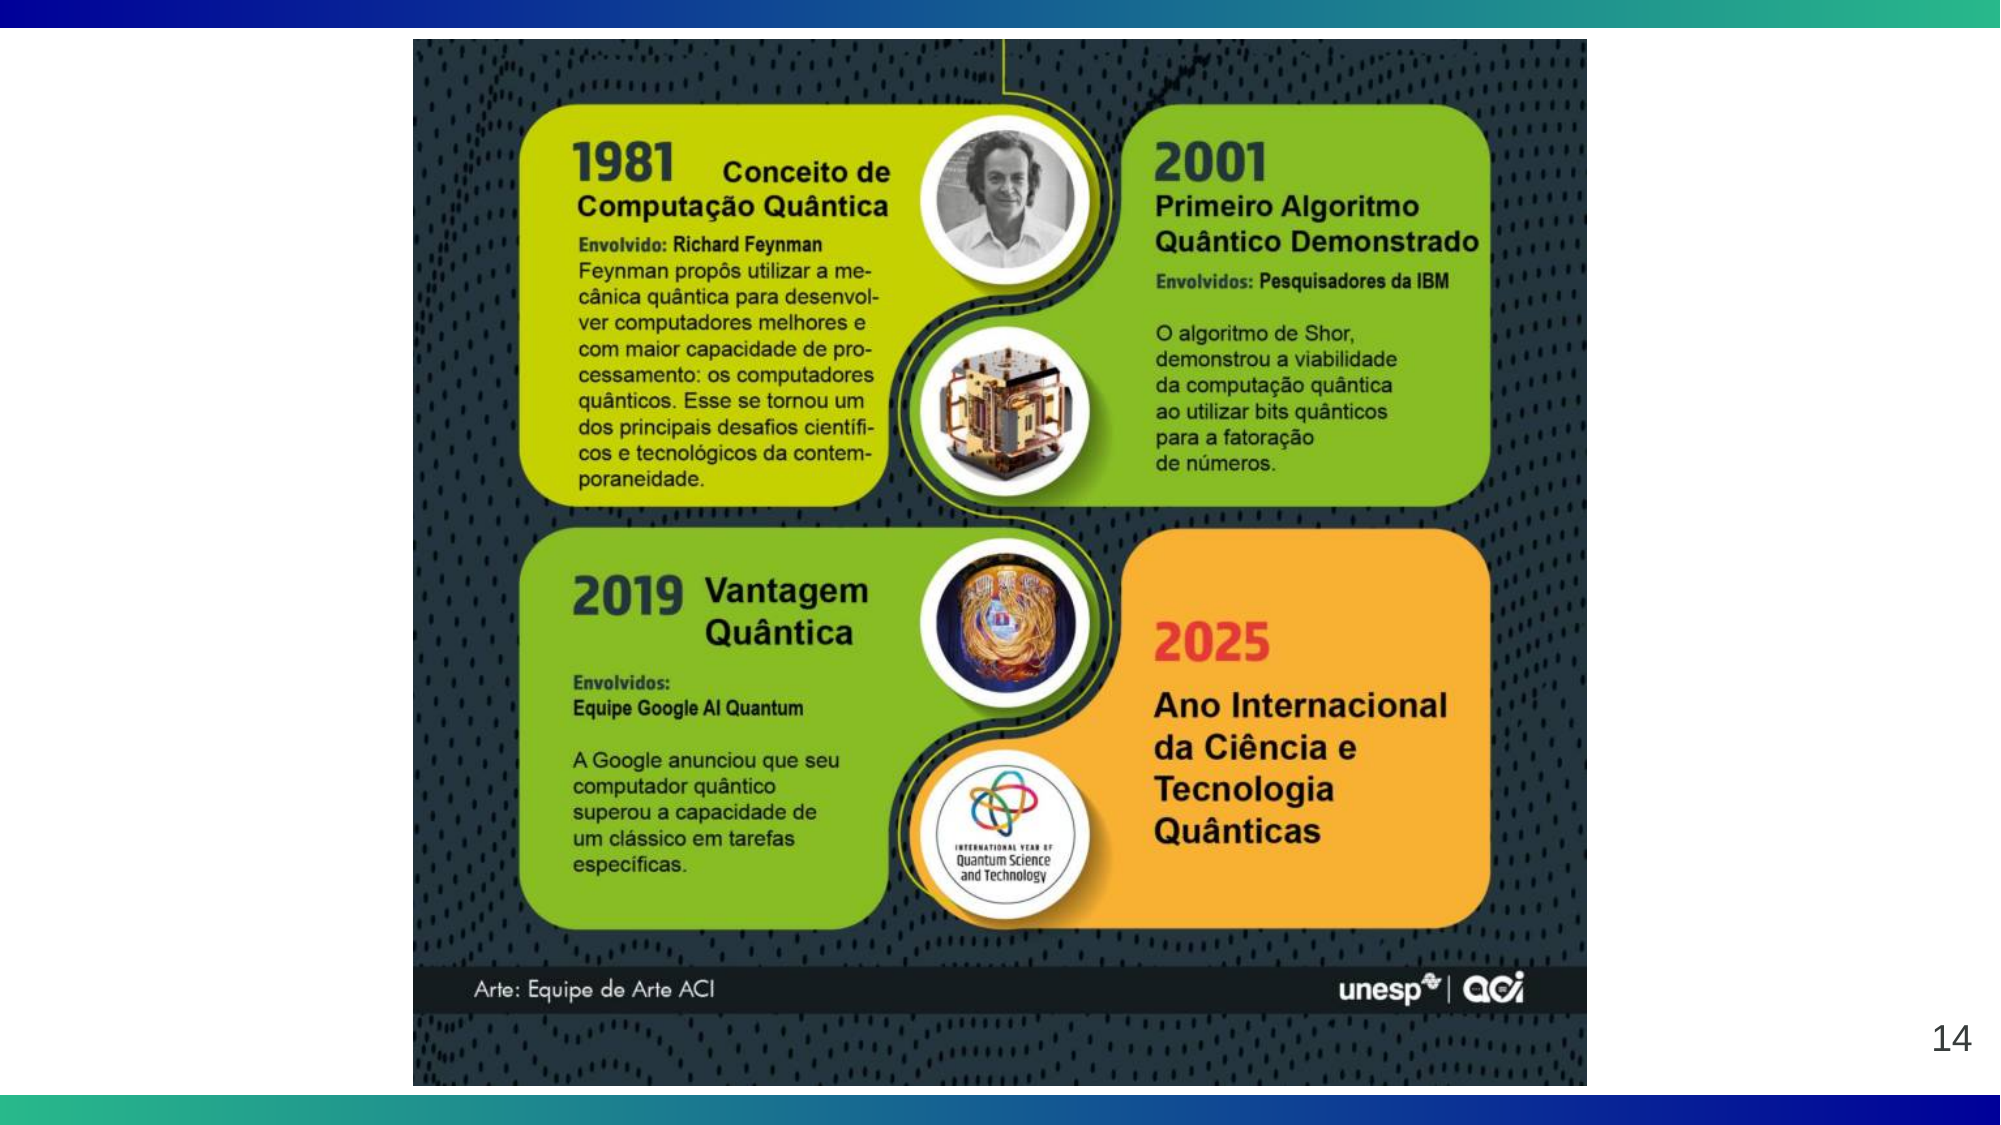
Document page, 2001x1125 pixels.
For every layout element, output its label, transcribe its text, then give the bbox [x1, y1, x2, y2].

text_box <number> [1761, 1010, 1988, 1081]
text_box [0, 0, 2000, 28]
text_box [0, 1095, 2000, 1125]
picture [413, 39, 1587, 1086]
